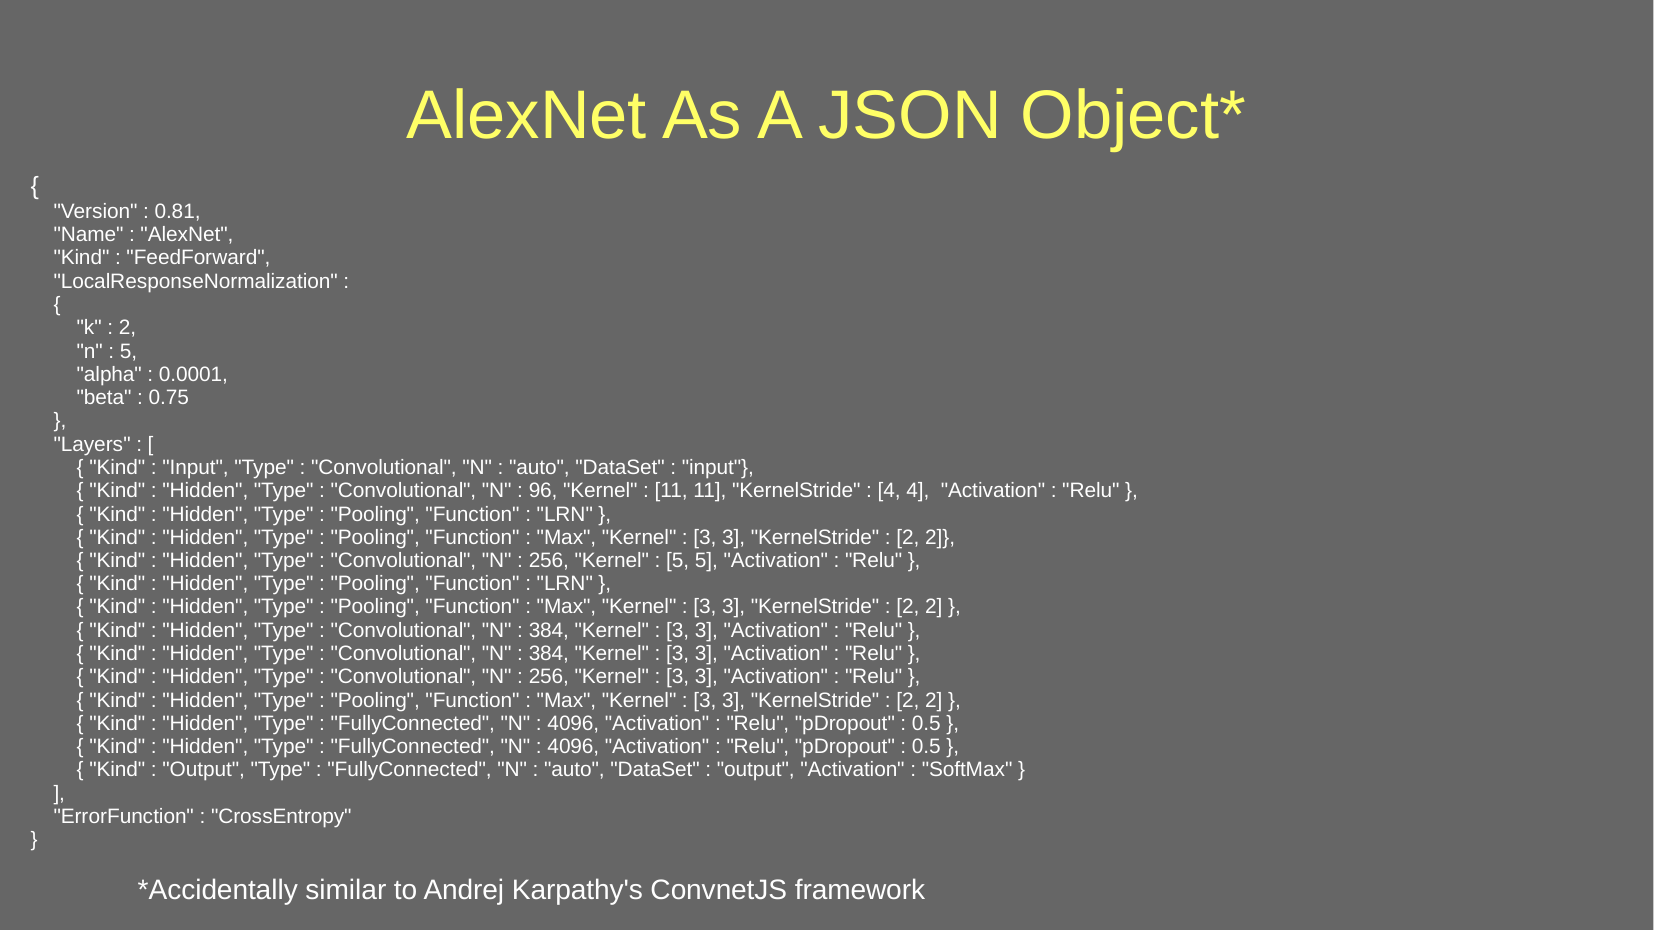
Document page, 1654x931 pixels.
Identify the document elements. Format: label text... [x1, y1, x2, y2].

text_box { "Version" : 0.81, "Name" : "AlexNet", "Kind" : "FeedForward", "LocalResponseNormalization" : { "k" : 2, "n" : 5, "alpha" : 0.0001, "beta" : 0.75 }, "Layers" : [ { "Kind" : "Input", "Type" : "Convolutional", "N" : "auto", "DataSet" : "input"}, { "Kind" : "Hidden", "Type" : "Convolutional", "N" : 96, "Kernel" : [11, 11], "KernelStride" : [4, 4], "Activation" : "Relu" }, { "Kind" : "Hidden", "Type" : "Pooling", "Function" : "LRN" }, { "Kind" : "Hidden", "Type" : "Pooling", "Function" : "Max", "Kernel" : [3, 3], "KernelStride" : [2, 2]}, { "Kind" : "Hidden", "Type" : "Convolutional", "N" : 256, "Kernel" : [5, 5], "Activation" : "Relu" }, { "Kind" : "Hidden", "Type" : "Pooling", "Function" : "LRN" }, { "Kind" : "Hidden", "Type" : "Pooling", "Function" : "Max", "Kernel" : [3, 3], "KernelStride" : [2, 2] }, { "Kind" : "Hidden", "Type" : "Convolutional", "N" : 384, "Kernel" : [3, 3], "Activation" : "Relu" }, { "Kind" : "Hidden", "Type" : "Convolutional", "N" : 384, "Kernel" : [3, 3], "Activation" : "Relu" }, { "Kind" : "Hidden", "Type" : "Convolutional", "N" : 256, "Kernel" : [3, 3], "Activation" : "Relu" }, { "Kind" : "Hidden", "Type" : "Pooling", "Function" : "Max", "Kernel" : [3, 3], "KernelStride" : [2, 2] }, { "Kind" : "Hidden", "Type" : "FullyConnected", "N" : 4096, "Activation" : "Relu", "pDropout" : 0.5 }, { "Kind" : "Hidden", "Type" : "FullyConnected", "N" : 4096, "Activation" : "Relu", "pDropout" : 0.5 }, { "Kind" : "Output", "Type" : "FullyConnected", "N" : "auto", "DataSet" : "output", "Activation" : "SoftMax" } ], "ErrorFunction" : "CrossEntropy" } [15, 164, 1654, 931]
title AlexNet As A JSON Object* [82, 36, 1571, 164]
